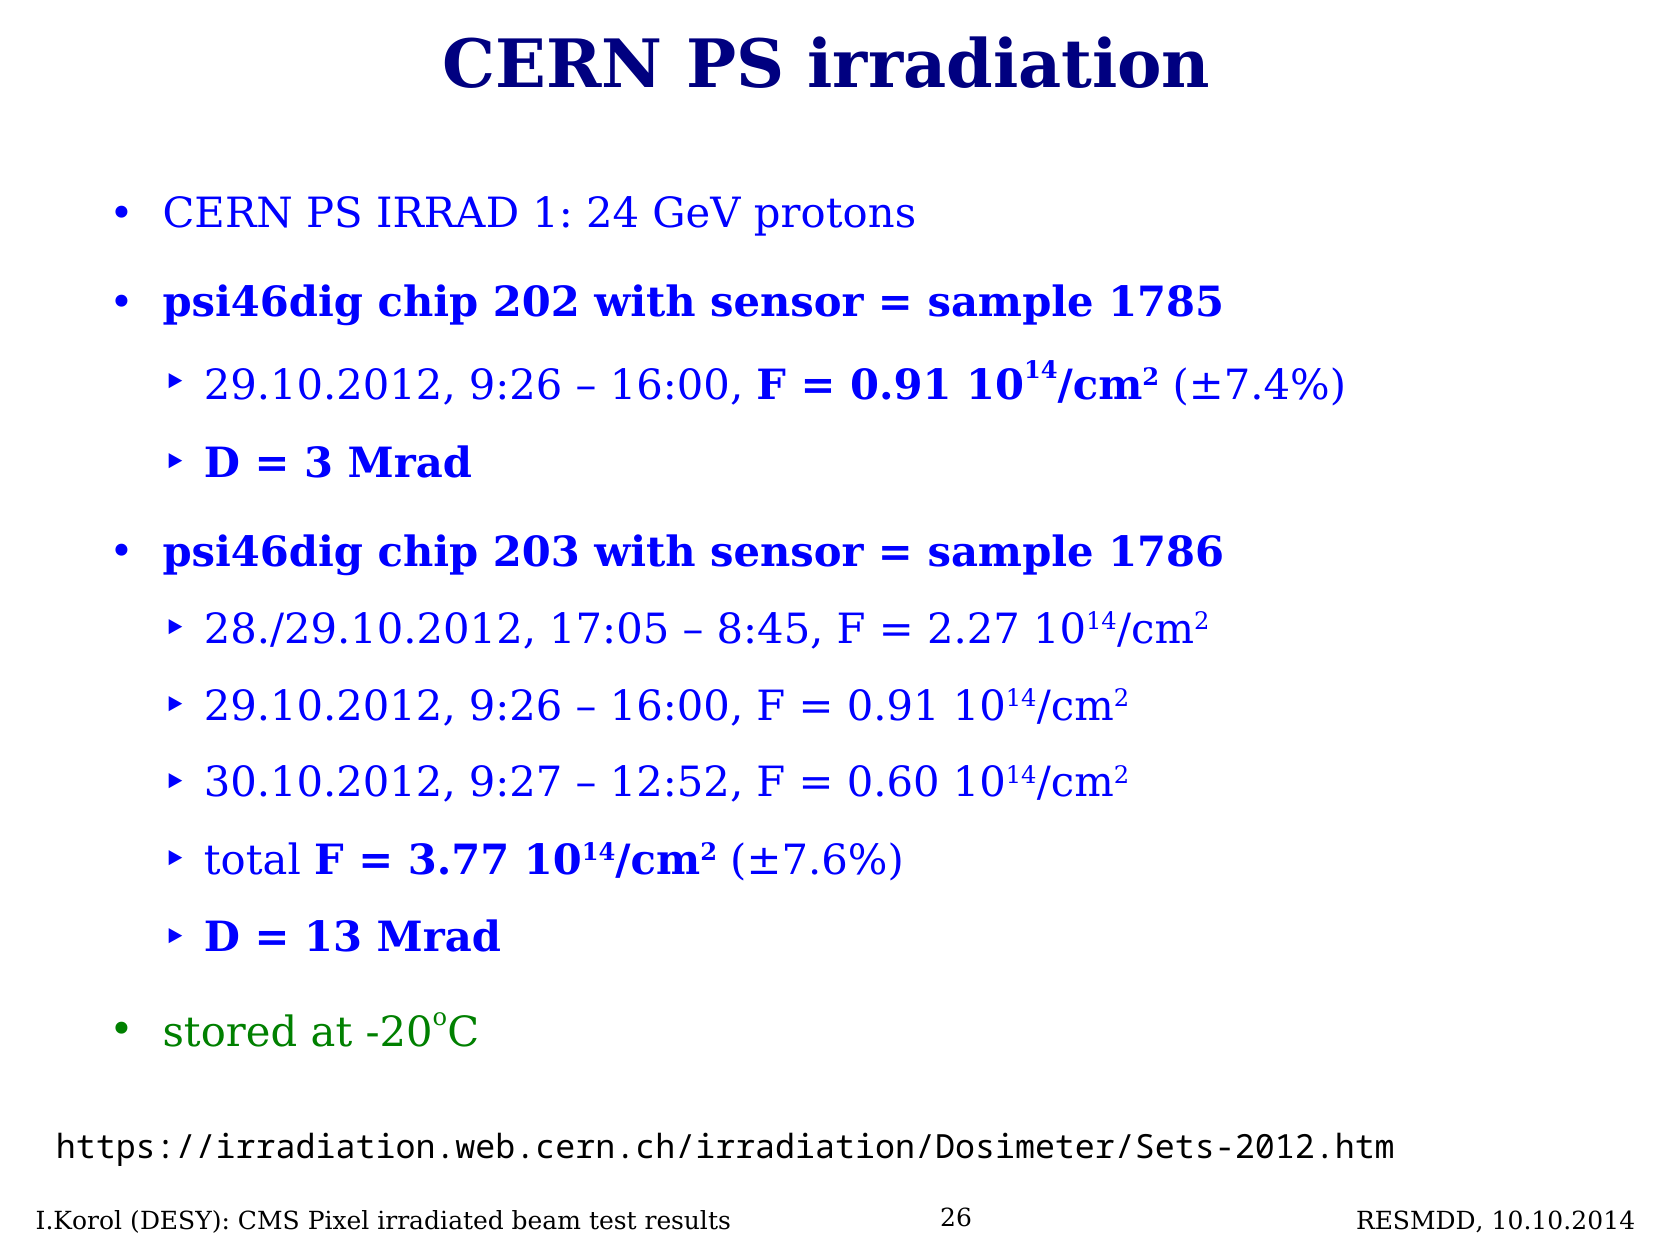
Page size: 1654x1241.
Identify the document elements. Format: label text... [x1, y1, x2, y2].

title CERN PS irradiation [0, 25, 1654, 104]
list CERN PS IRRAD 1: 24 GeV protons psi46dig chip 202 with sensor = sample 1785 29.10.2012, 9:26 – 16:00, F = 0.91 1014/cm2 (±7.4%) D = 3 Mrad psi46dig chip 203 with sensor = sample 1786 28./29.10.2012, 17:05 – 8:45, F = 2.27 1014/cm2 29.10.2012, 9:26 – 16:00, F = 0.91 1014/cm2 30.10.2012, 9:27 – 12:52, F = 0.60 1014/cm2 total F = 3.77 1014/cm2 (±7.6%) D = 13 Mrad stored at -20oC [109, 178, 1459, 1120]
text_box https://irradiation.web.cern.ch/irradiation/Dosimeter/Sets-2012.htm [55, 1113, 1446, 1157]
